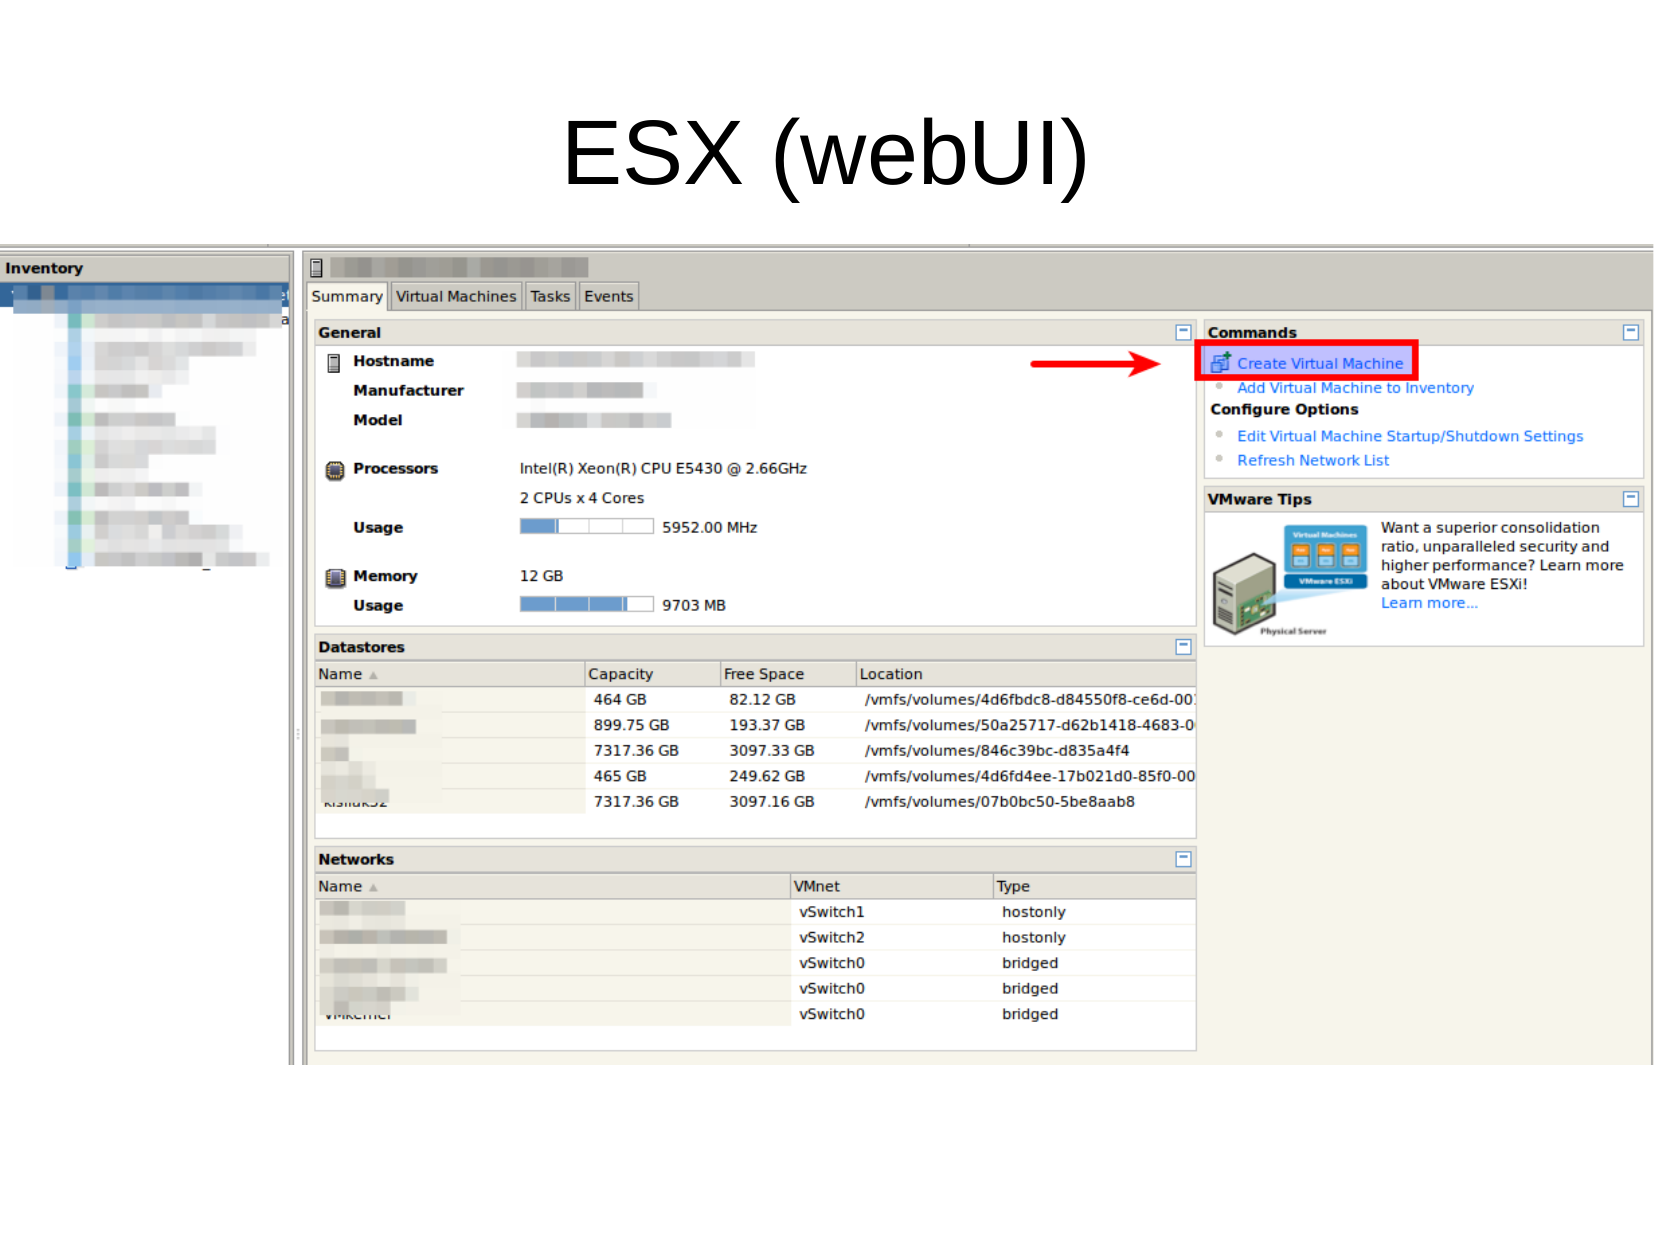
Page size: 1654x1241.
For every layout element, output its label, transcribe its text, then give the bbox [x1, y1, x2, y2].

picture [0, 244, 1654, 1066]
title ESX (webUI) [82, 49, 1571, 244]
